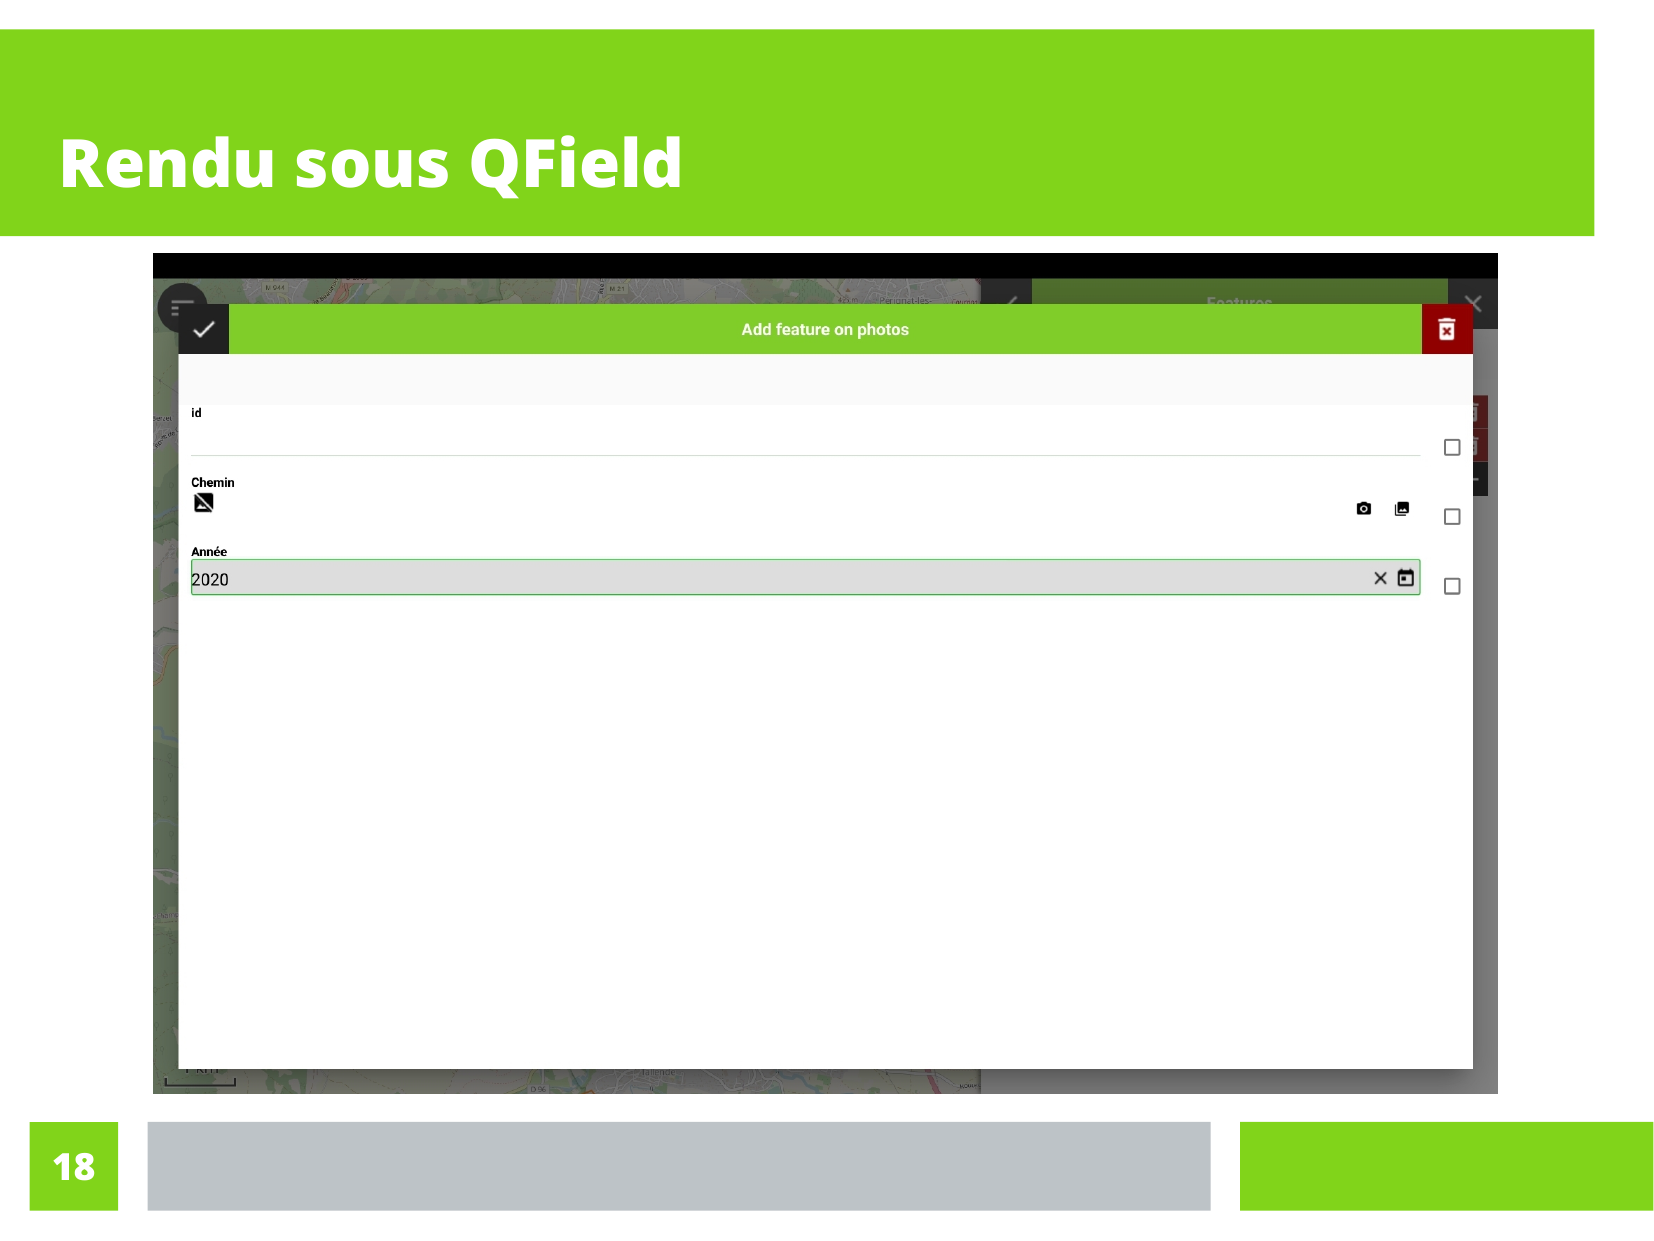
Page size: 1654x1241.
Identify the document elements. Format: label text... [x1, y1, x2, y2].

title Rendu sous QField [59, 59, 1595, 207]
picture [153, 253, 1498, 1094]
